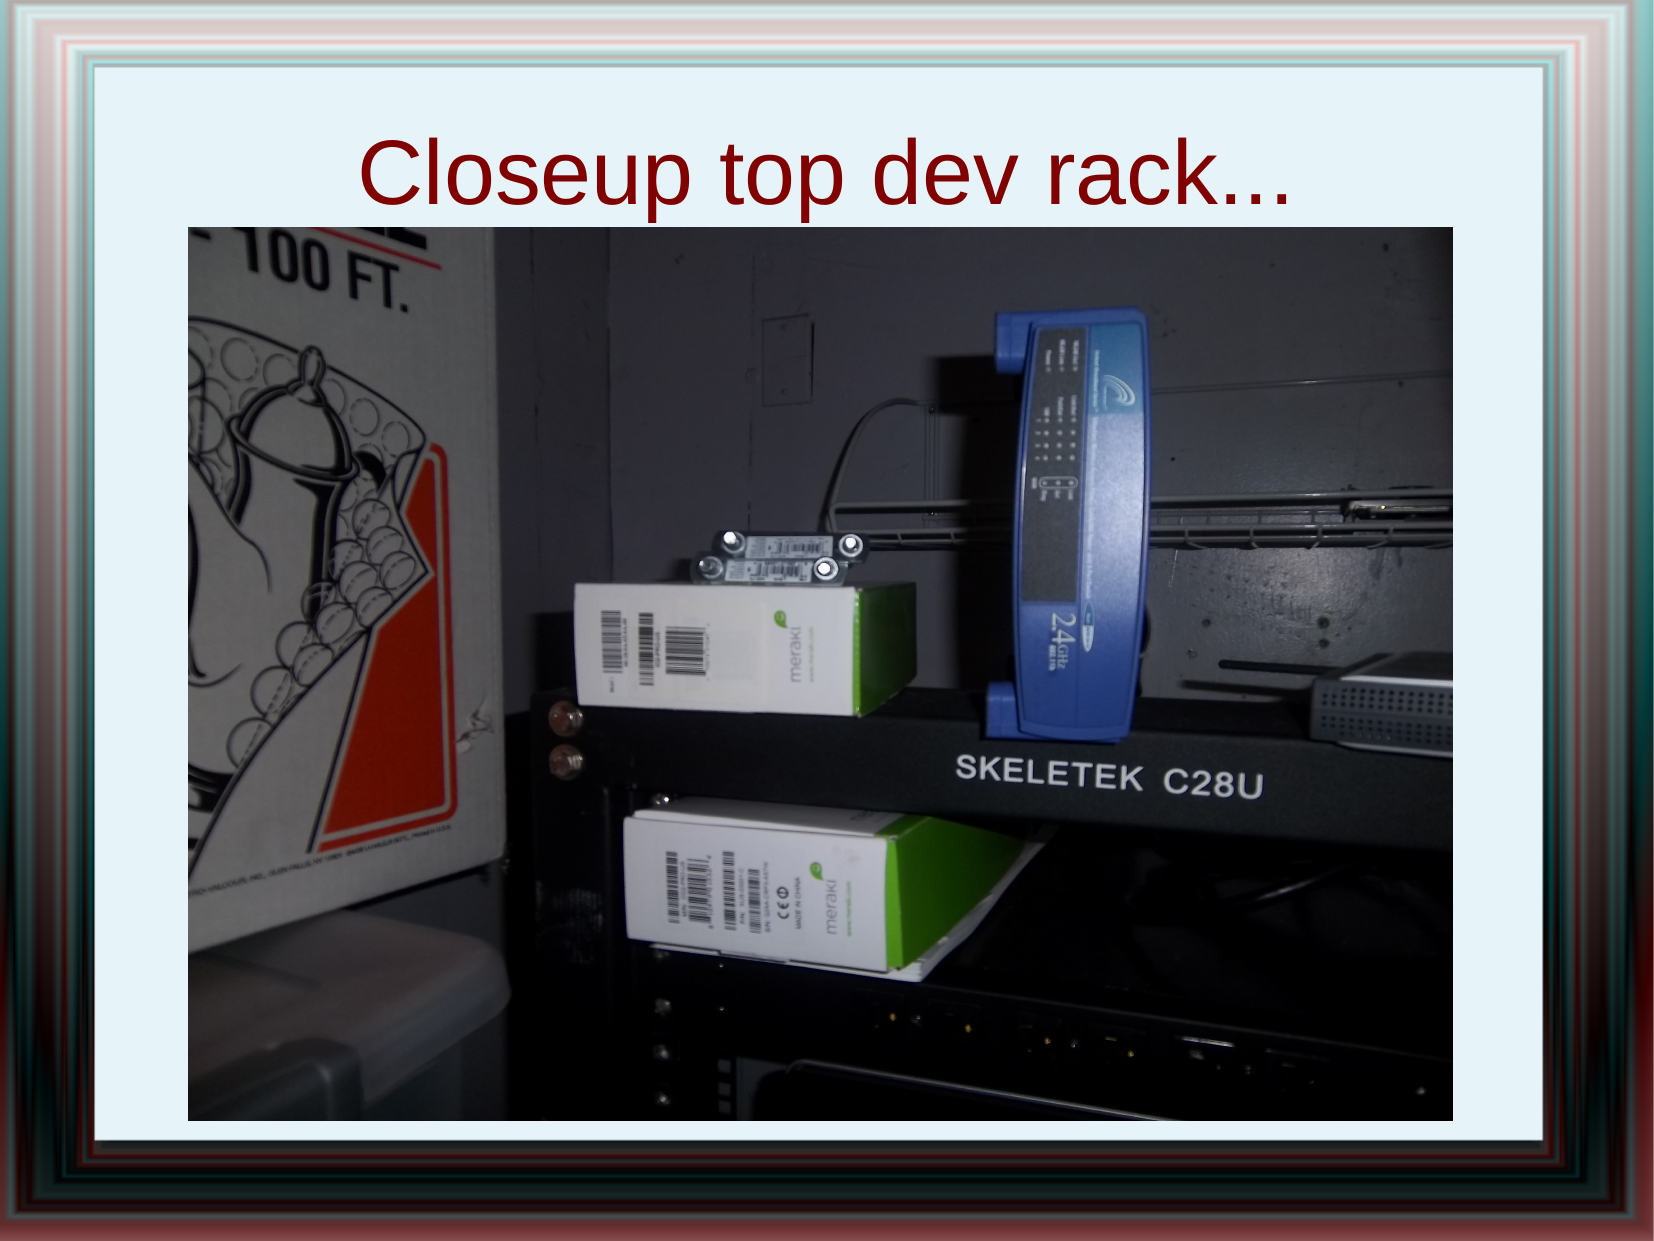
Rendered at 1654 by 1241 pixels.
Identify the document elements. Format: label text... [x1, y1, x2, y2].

picture [0, 0, 1654, 1241]
title Closeup top dev rack... [118, 95, 1536, 250]
